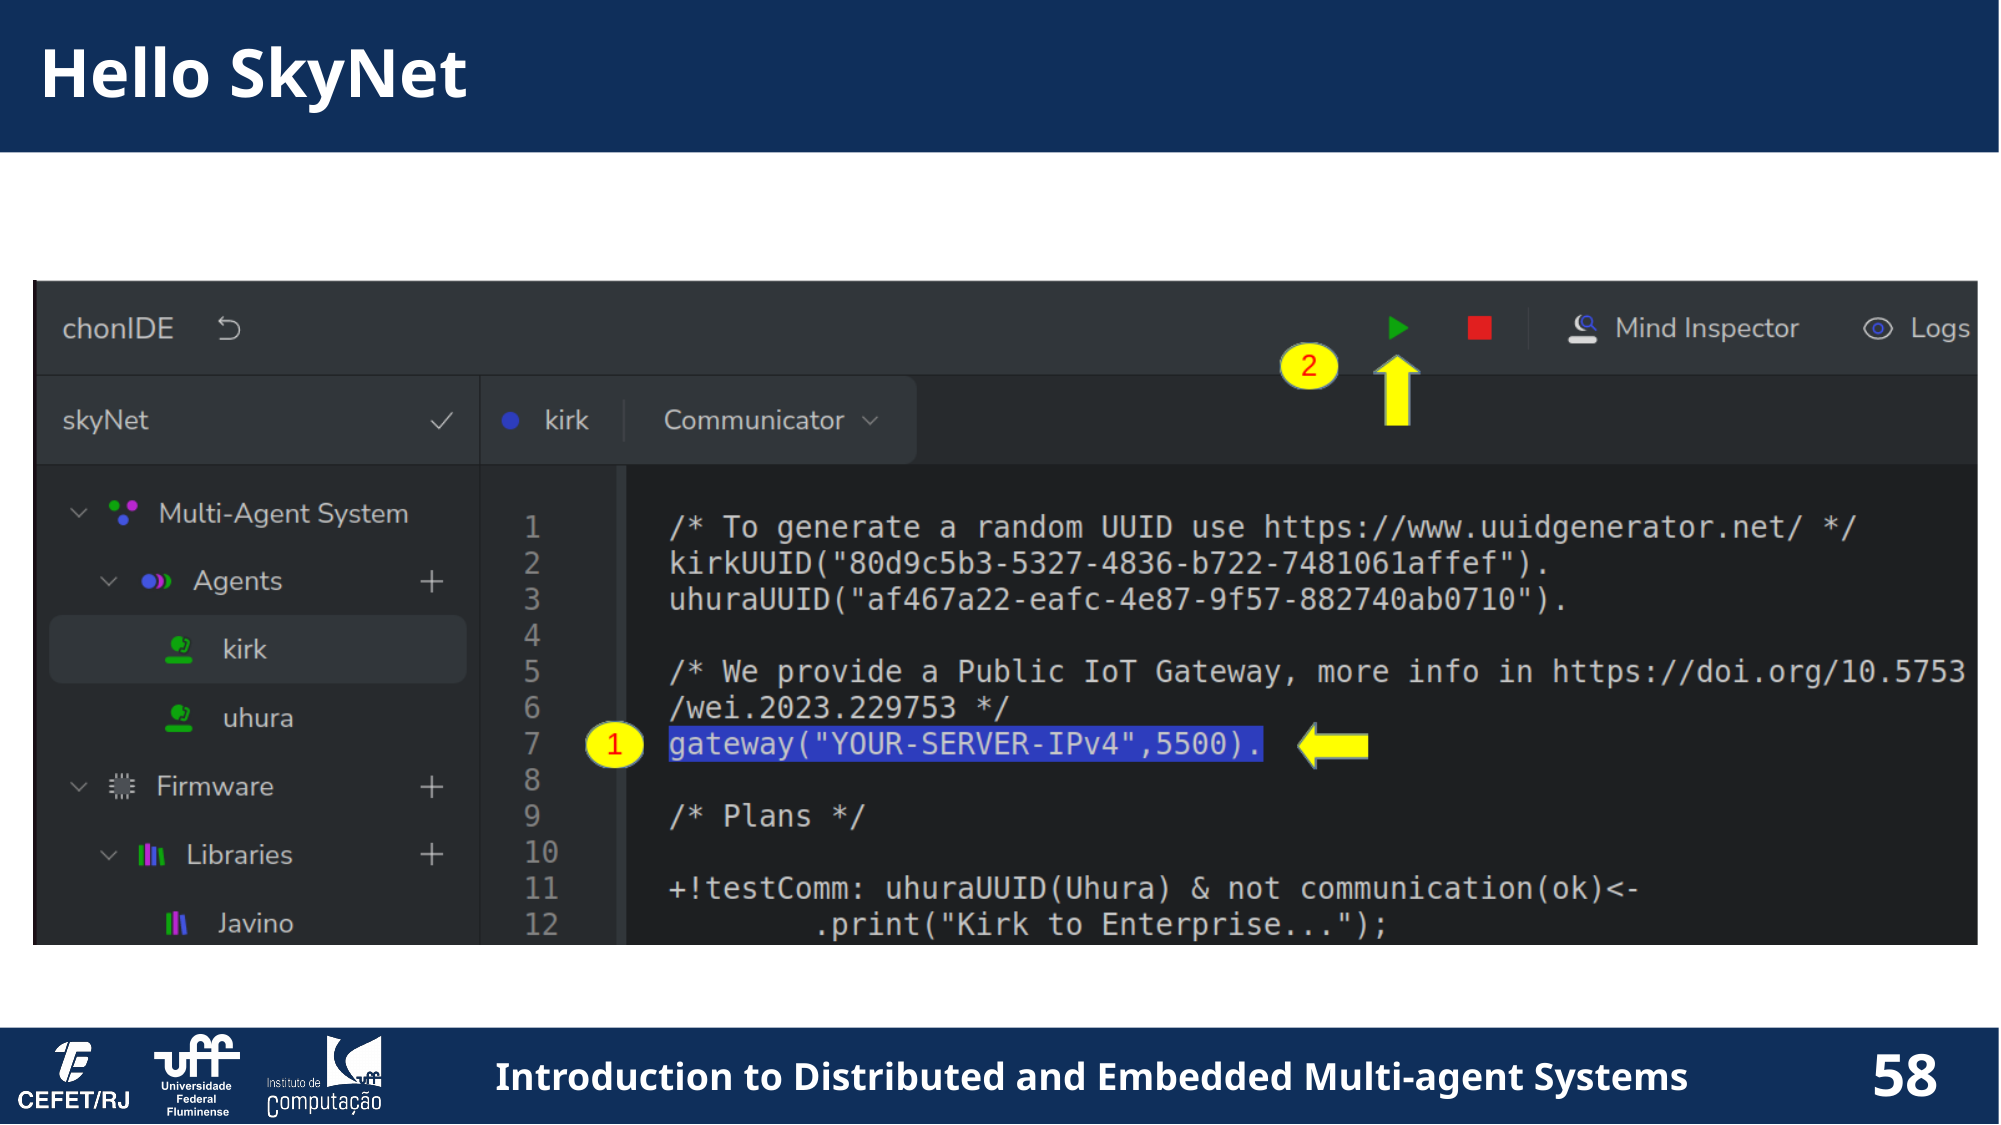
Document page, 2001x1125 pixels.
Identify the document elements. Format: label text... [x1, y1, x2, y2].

picture [33, 280, 1978, 945]
text_box Hello SkyNet [25, 23, 1999, 119]
picture [18, 1021, 129, 1125]
picture [153, 1033, 241, 1121]
picture [265, 1033, 383, 1118]
